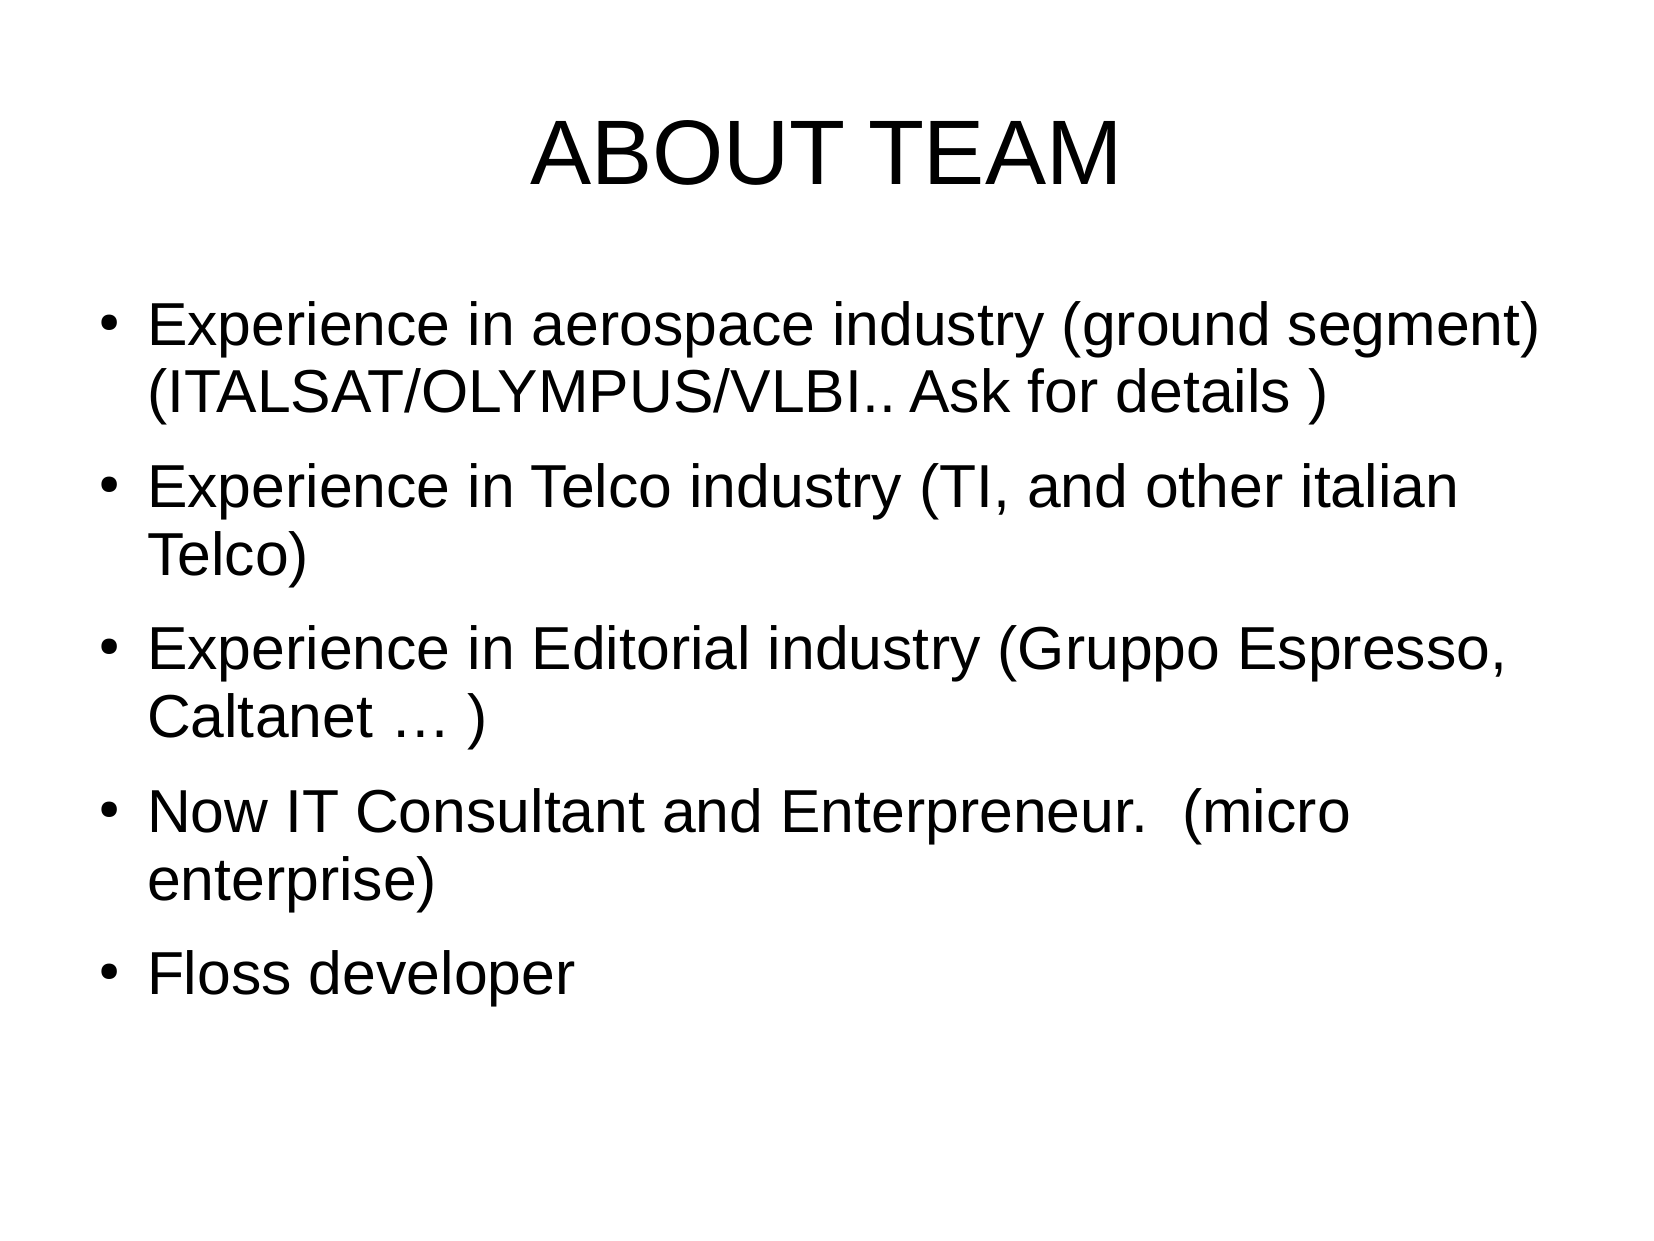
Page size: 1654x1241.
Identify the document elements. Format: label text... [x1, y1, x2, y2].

list Experience in aerospace industry (ground segment) (ITALSAT/OLYMPUS/VLBI.. Ask for details ) Experience in Telco industry (TI, and other italian Telco) Experience in Editorial industry (Gruppo Espresso, Caltanet … ) Now IT Consultant and Enterpreneur. (micro enterprise) Floss developer [82, 290, 1571, 1010]
title ABOUT TEAM [82, 49, 1571, 257]
